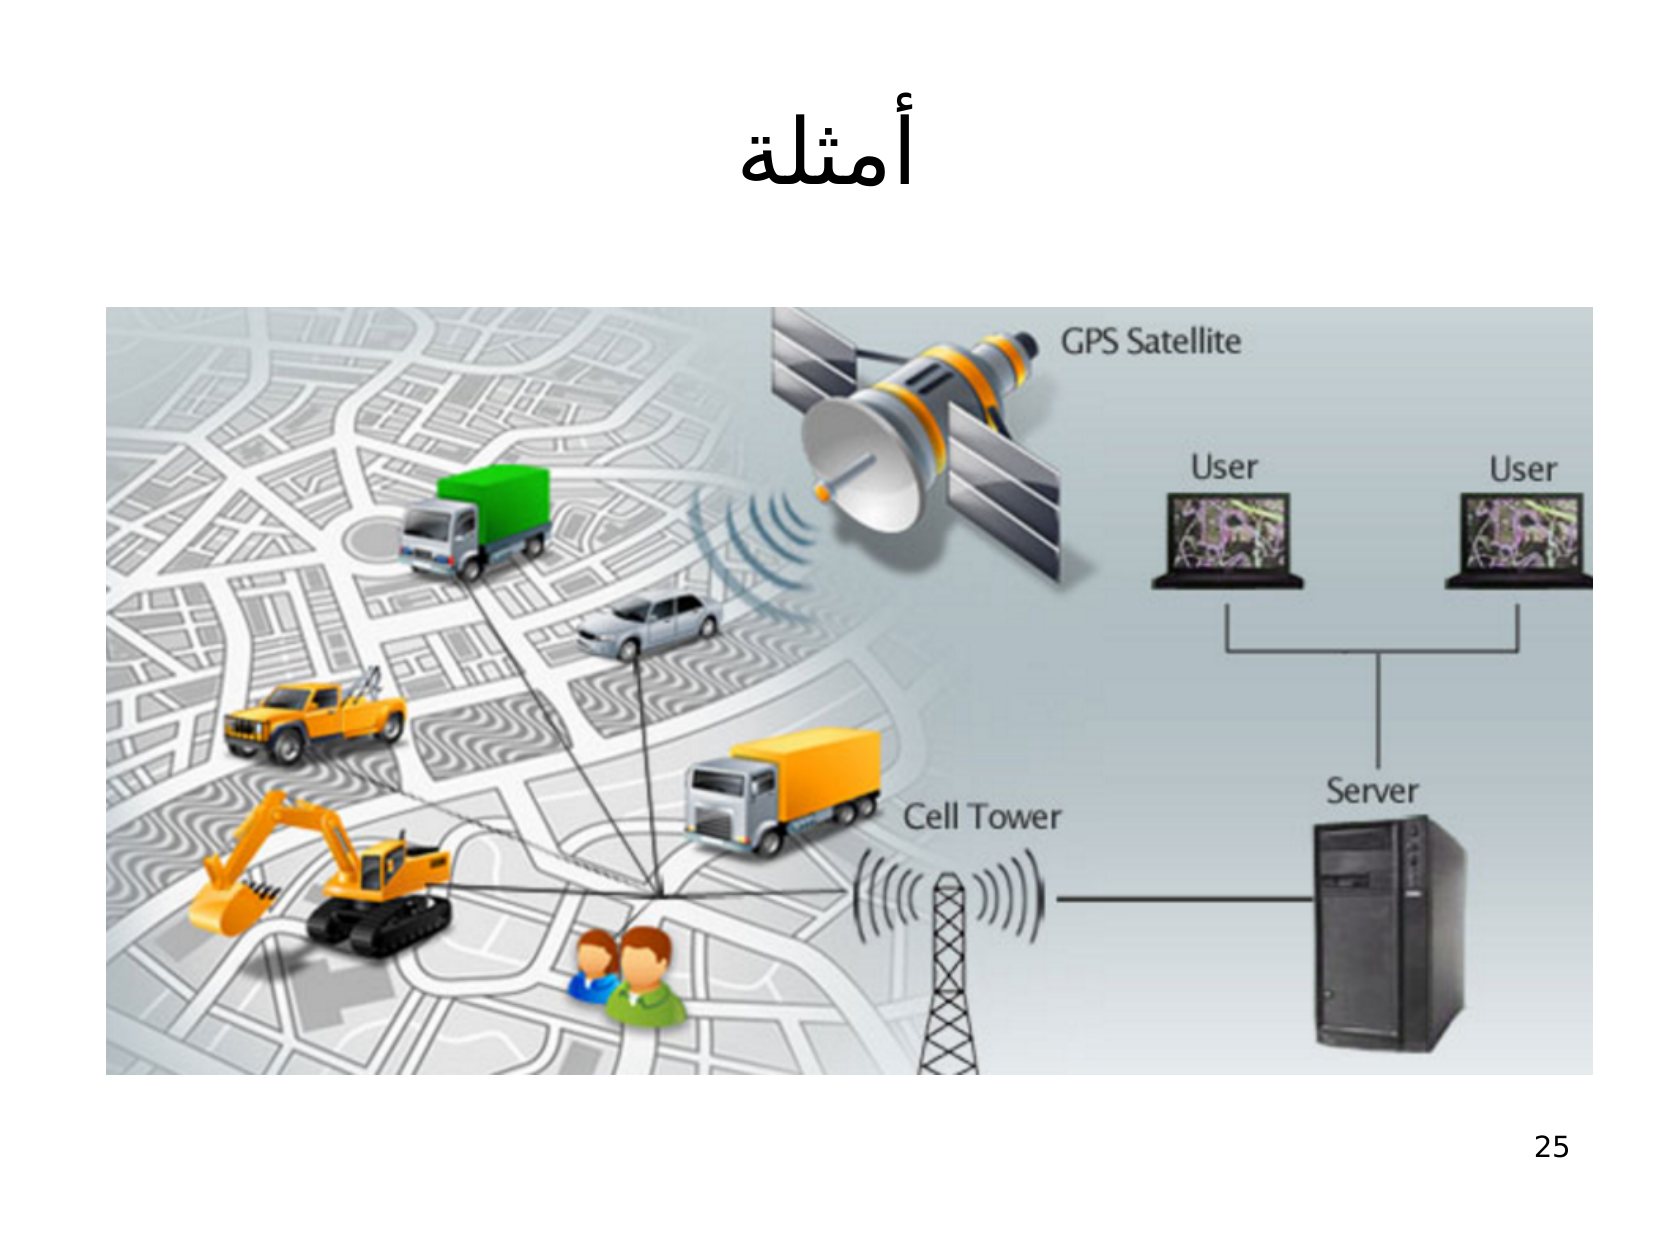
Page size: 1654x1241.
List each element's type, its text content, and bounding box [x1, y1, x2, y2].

title أمثلة [82, 49, 1571, 257]
picture [106, 307, 1593, 1075]
